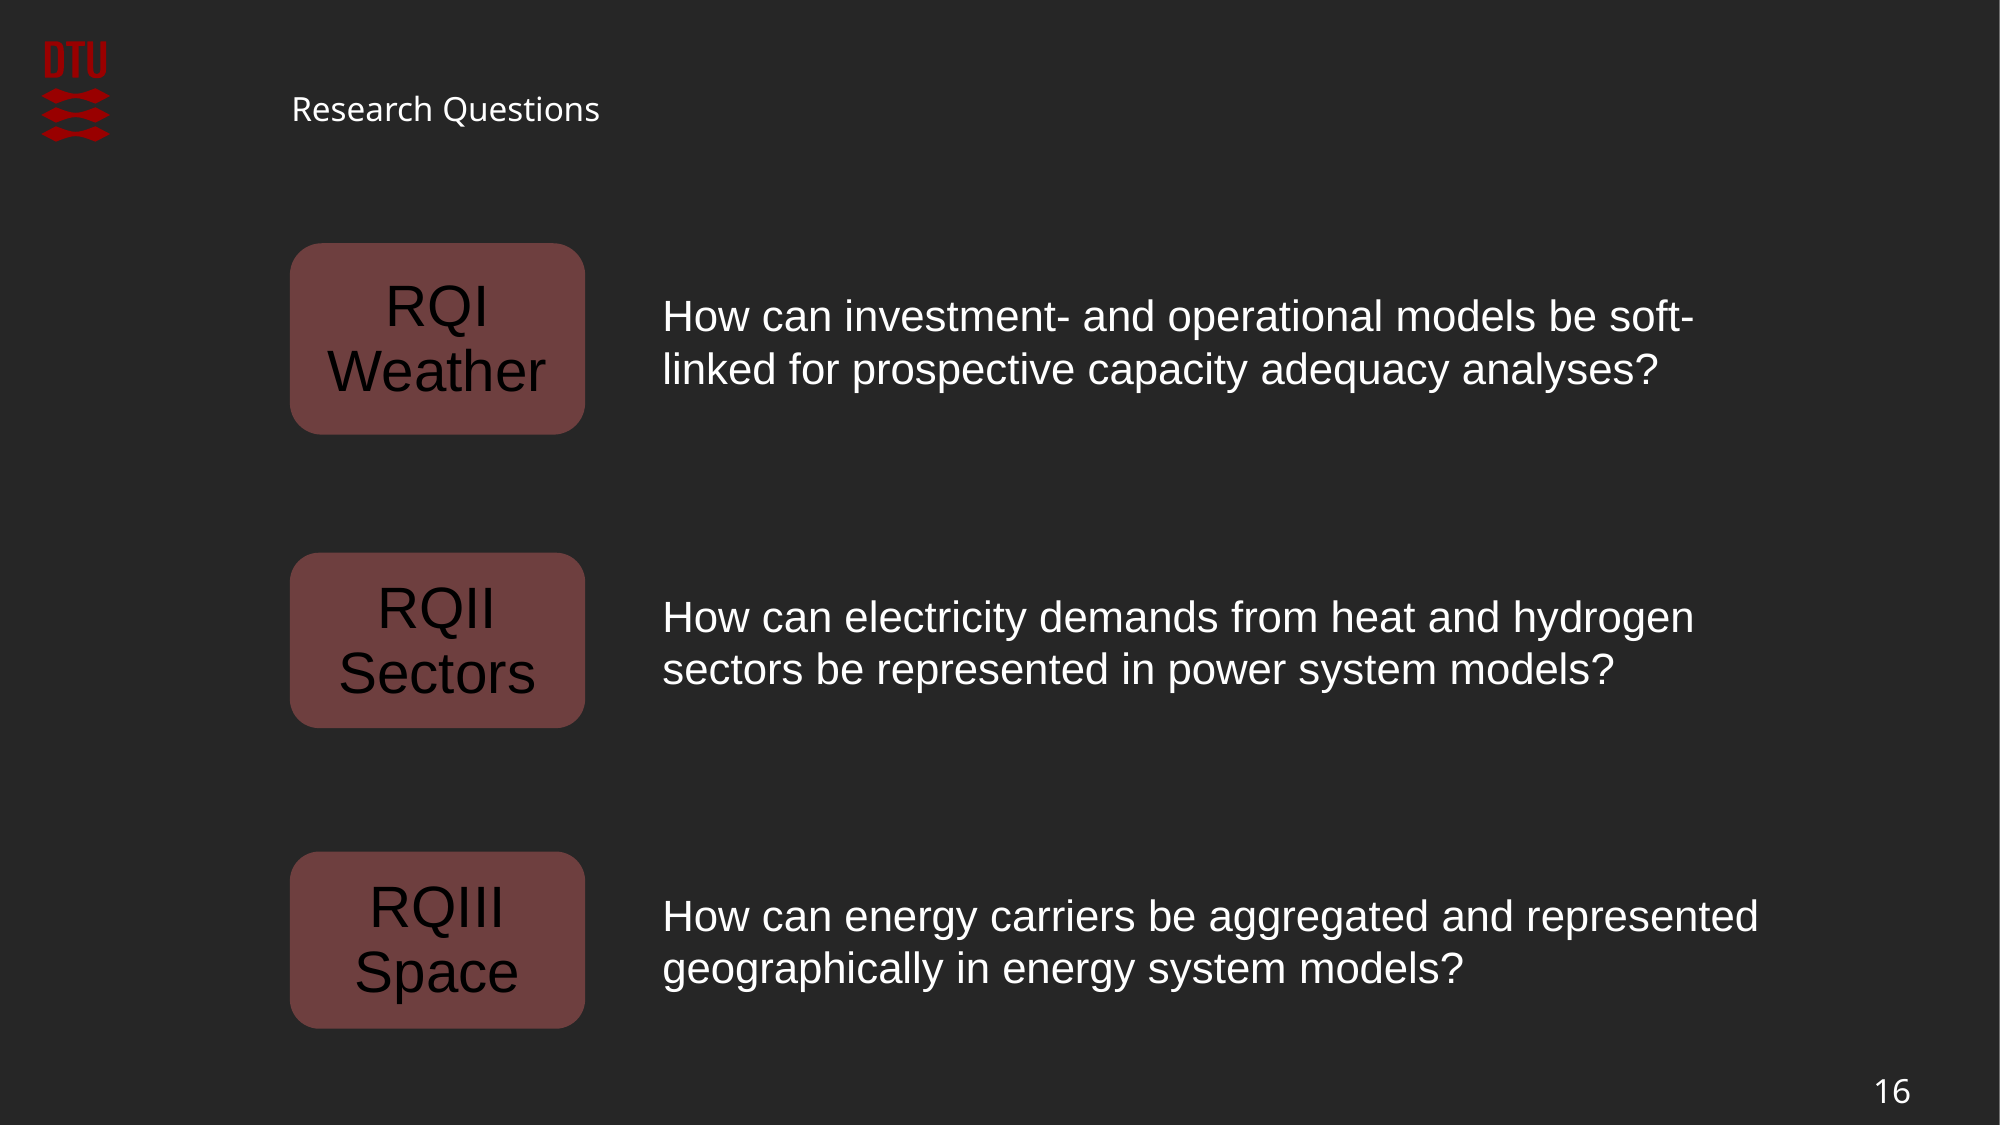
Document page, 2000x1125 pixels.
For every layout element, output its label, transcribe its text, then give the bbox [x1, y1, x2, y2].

text_box RQI Weather [289, 243, 586, 435]
title Research Questions [291, 70, 1819, 148]
list How can energy carriers be aggregated and represented geographically in energy system models? [662, 851, 1810, 1029]
list How can electricity demands from heat and hydrogen sectors be represented in power system models? [662, 552, 1819, 730]
text_box RQII Sectors [289, 552, 586, 729]
text_box <number> [1858, 1063, 1979, 1115]
text_box RQIII Space [289, 851, 586, 1029]
list How can investment- and operational models be soft-linked for prospective capacity adequacy analyses? [662, 246, 1810, 435]
